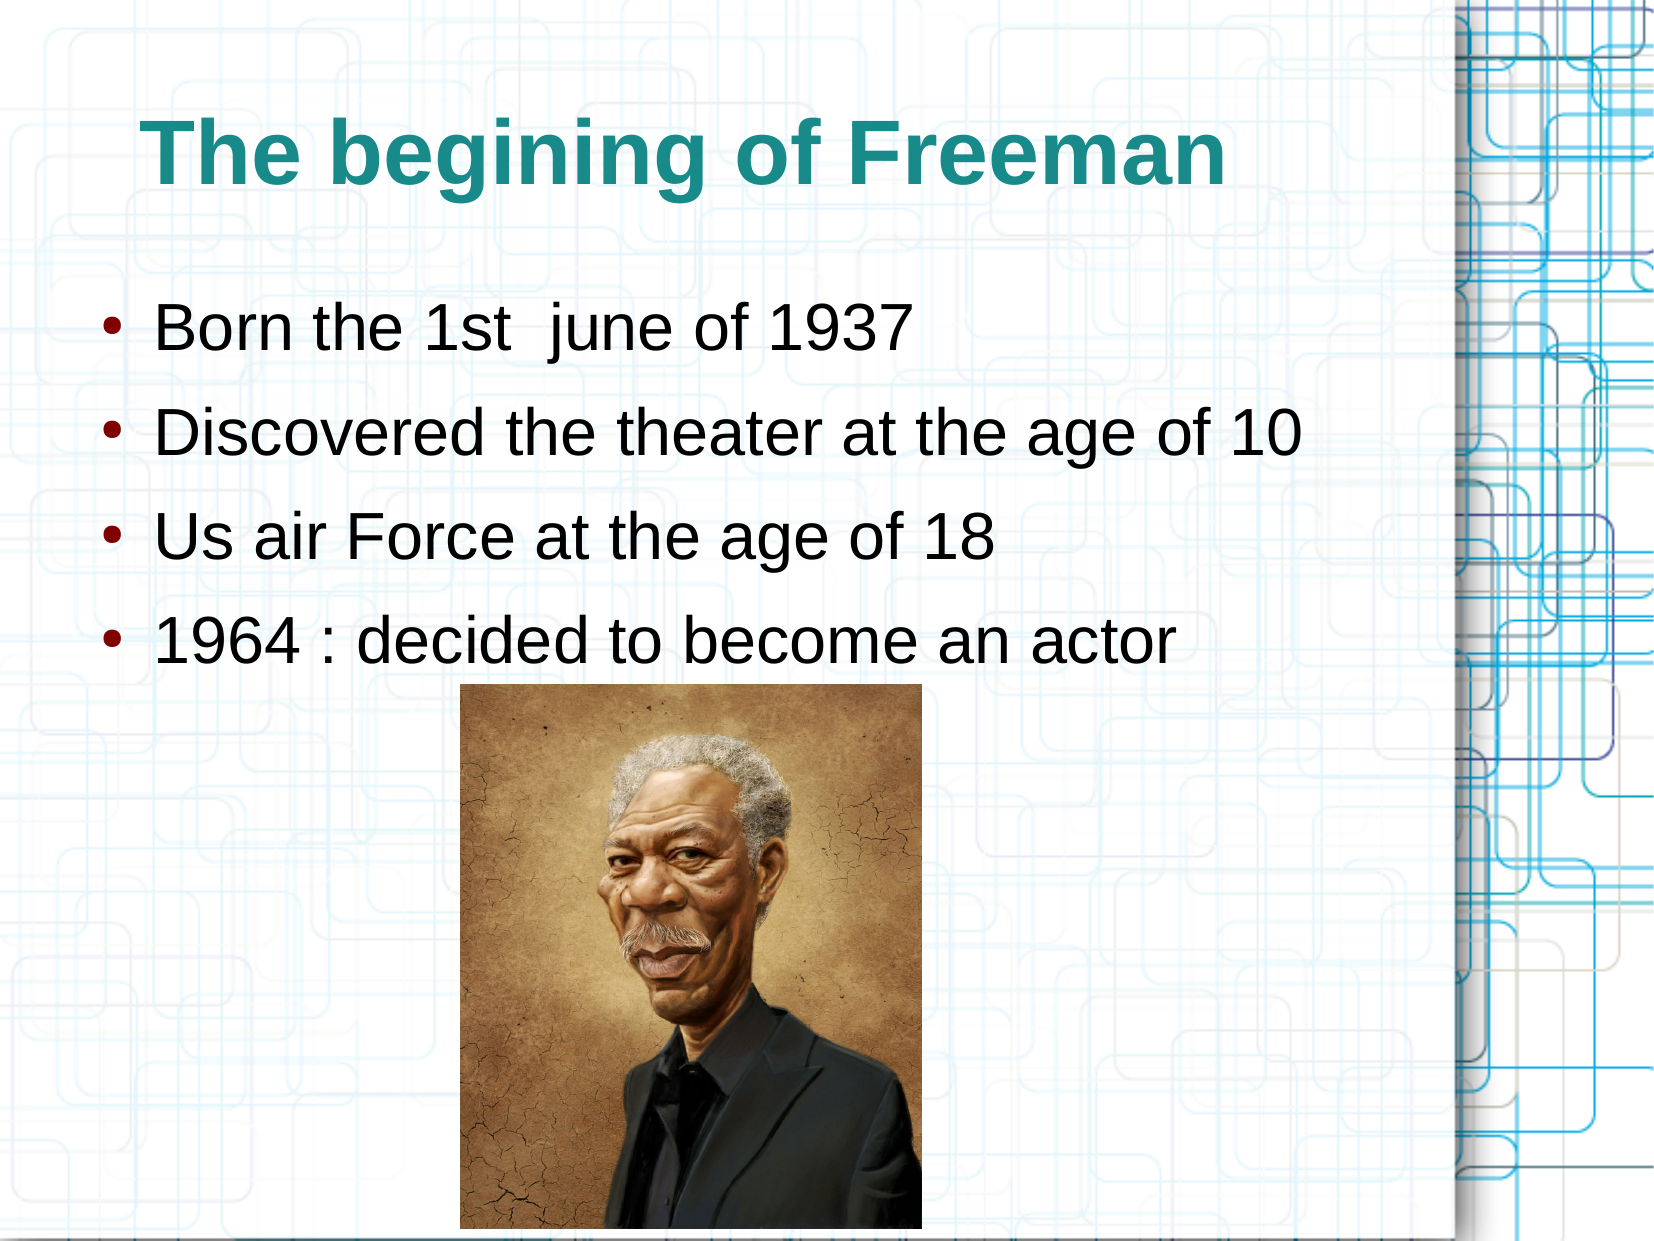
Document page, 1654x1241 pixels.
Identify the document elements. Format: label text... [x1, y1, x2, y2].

list Born the 1st june of 1937 Discovered the theater at the age of 10 Us air Force at the age of 18 1964 : decided to become an actor [82, 290, 1418, 1010]
title The begining of Freeman [11, 49, 1512, 257]
picture [0, 0, 1654, 1241]
